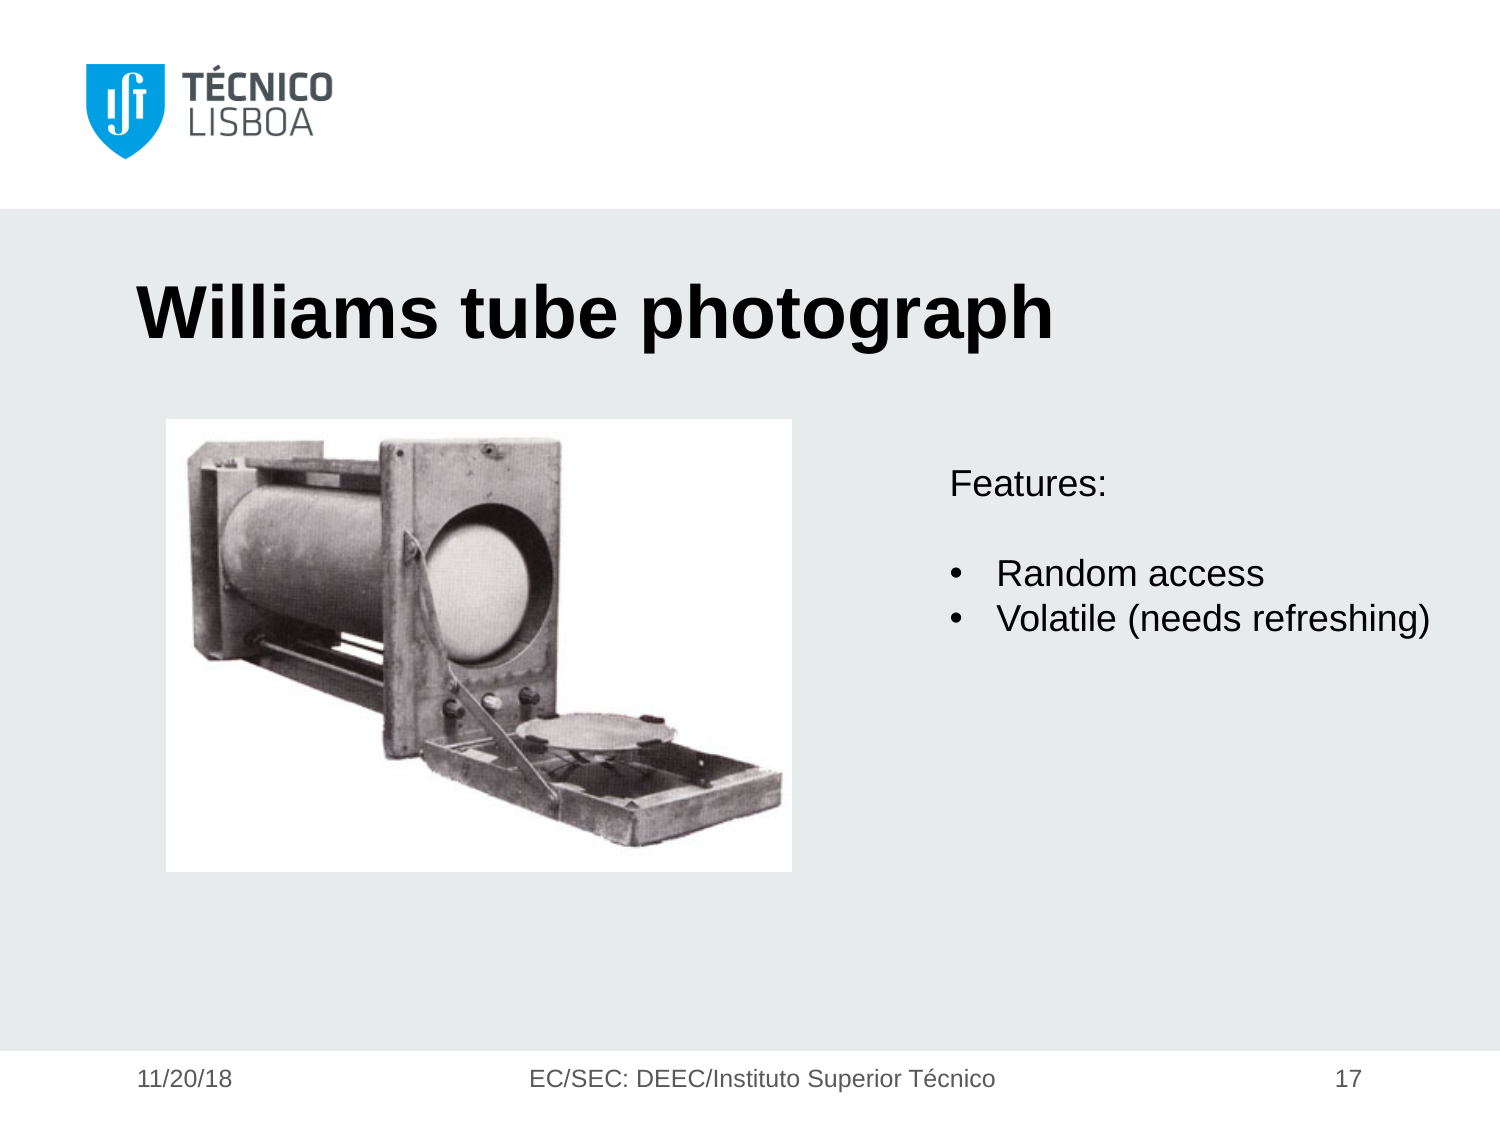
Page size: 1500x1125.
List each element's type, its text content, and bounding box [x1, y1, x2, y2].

text_box Features: Random access Volatile (needs refreshing) [934, 452, 1446, 647]
slide_number 11/20/18 [121, 1052, 425, 1103]
picture [0, 0, 1500, 1125]
title Williams tube photograph [121, 237, 1378, 381]
footer EC/SEC: DEEC/Instituto Superior Técnico [512, 1052, 1021, 1103]
slide_number <number> [1077, 1052, 1378, 1103]
